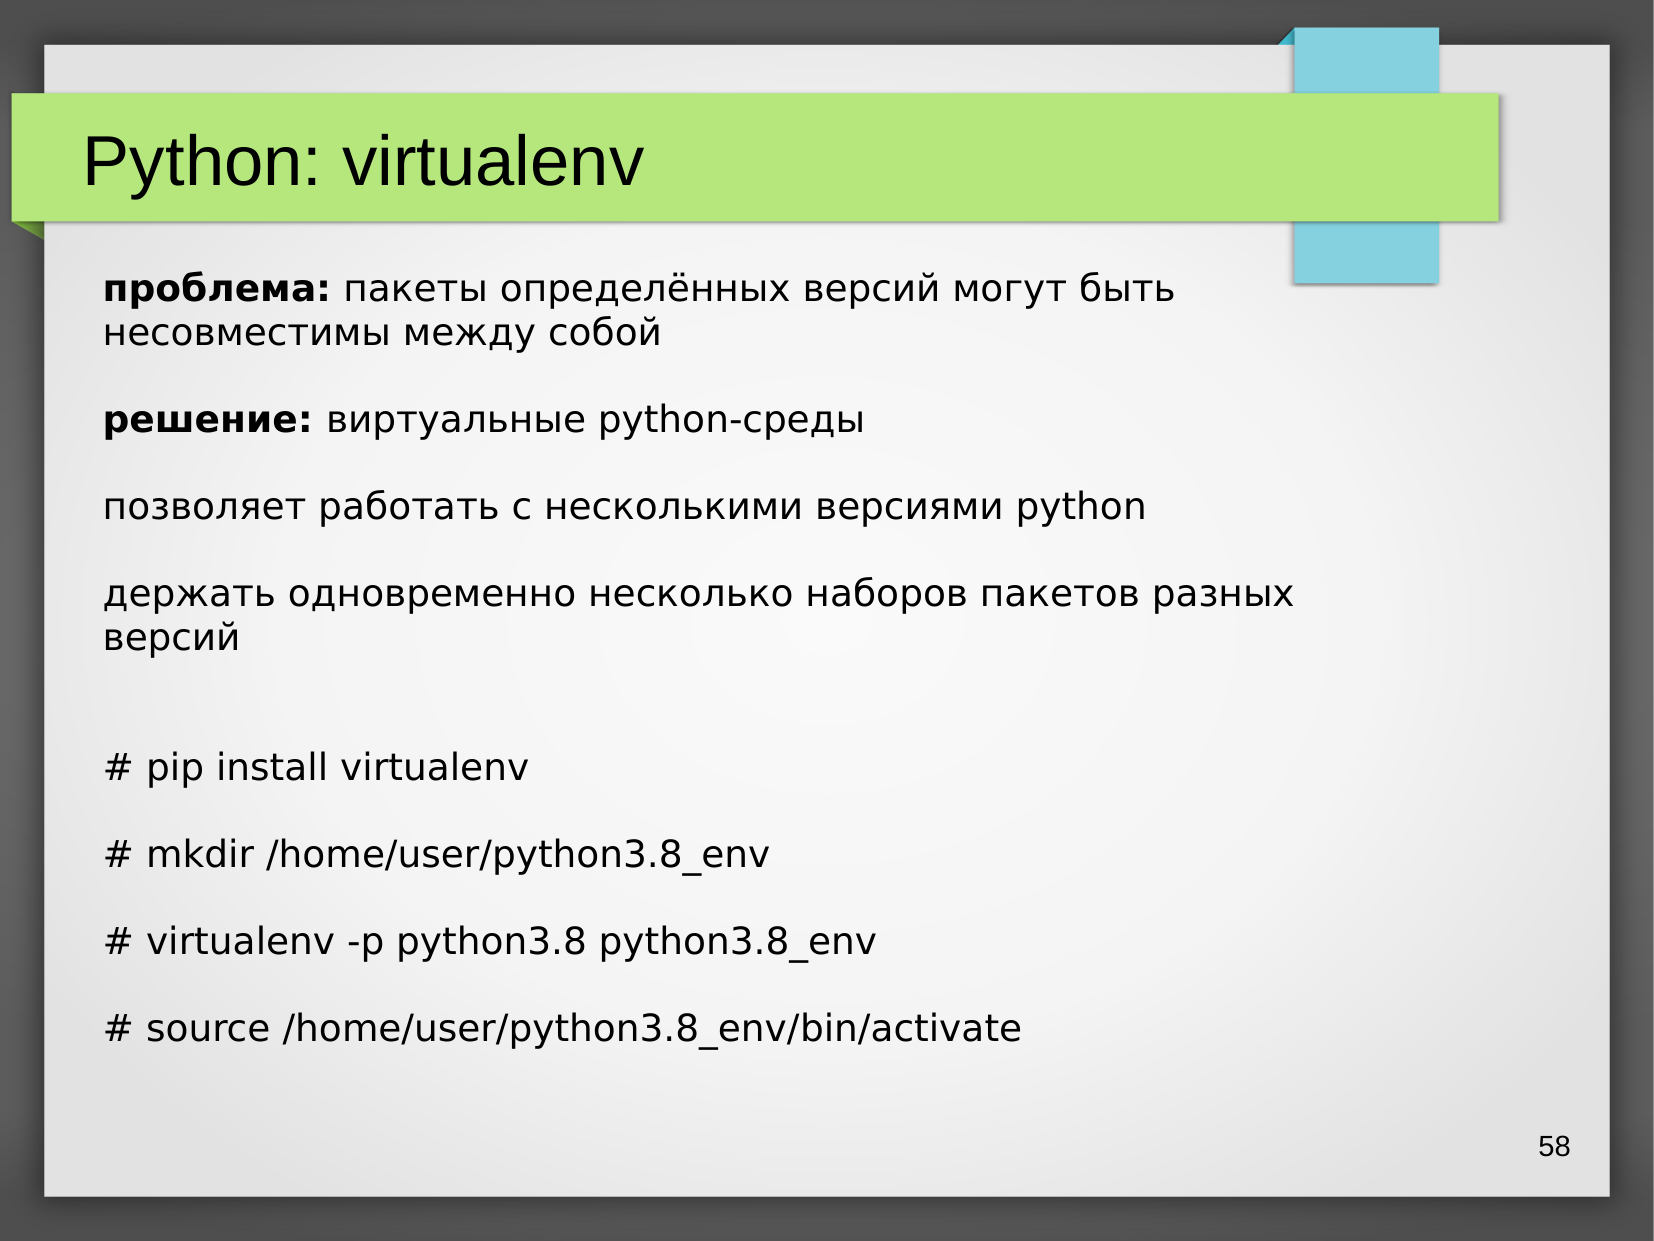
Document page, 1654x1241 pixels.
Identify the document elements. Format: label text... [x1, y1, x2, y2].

picture [0, 0, 1654, 1241]
text_box проблема: пакеты определённых версий могут быть несовместимы между собой решение: виртуальные python-среды позволяет работать с несколькими версиями python держать одновременно несколько наборов пакетов разных версий # pip install virtualenv # mkdir /home/user/python3.8_env # virtualenv -p python3.8 python3.8_env # source /home/user/python3.8_env/bin/activate [87, 259, 1453, 1181]
title Python: virtualenv [82, 96, 1571, 225]
